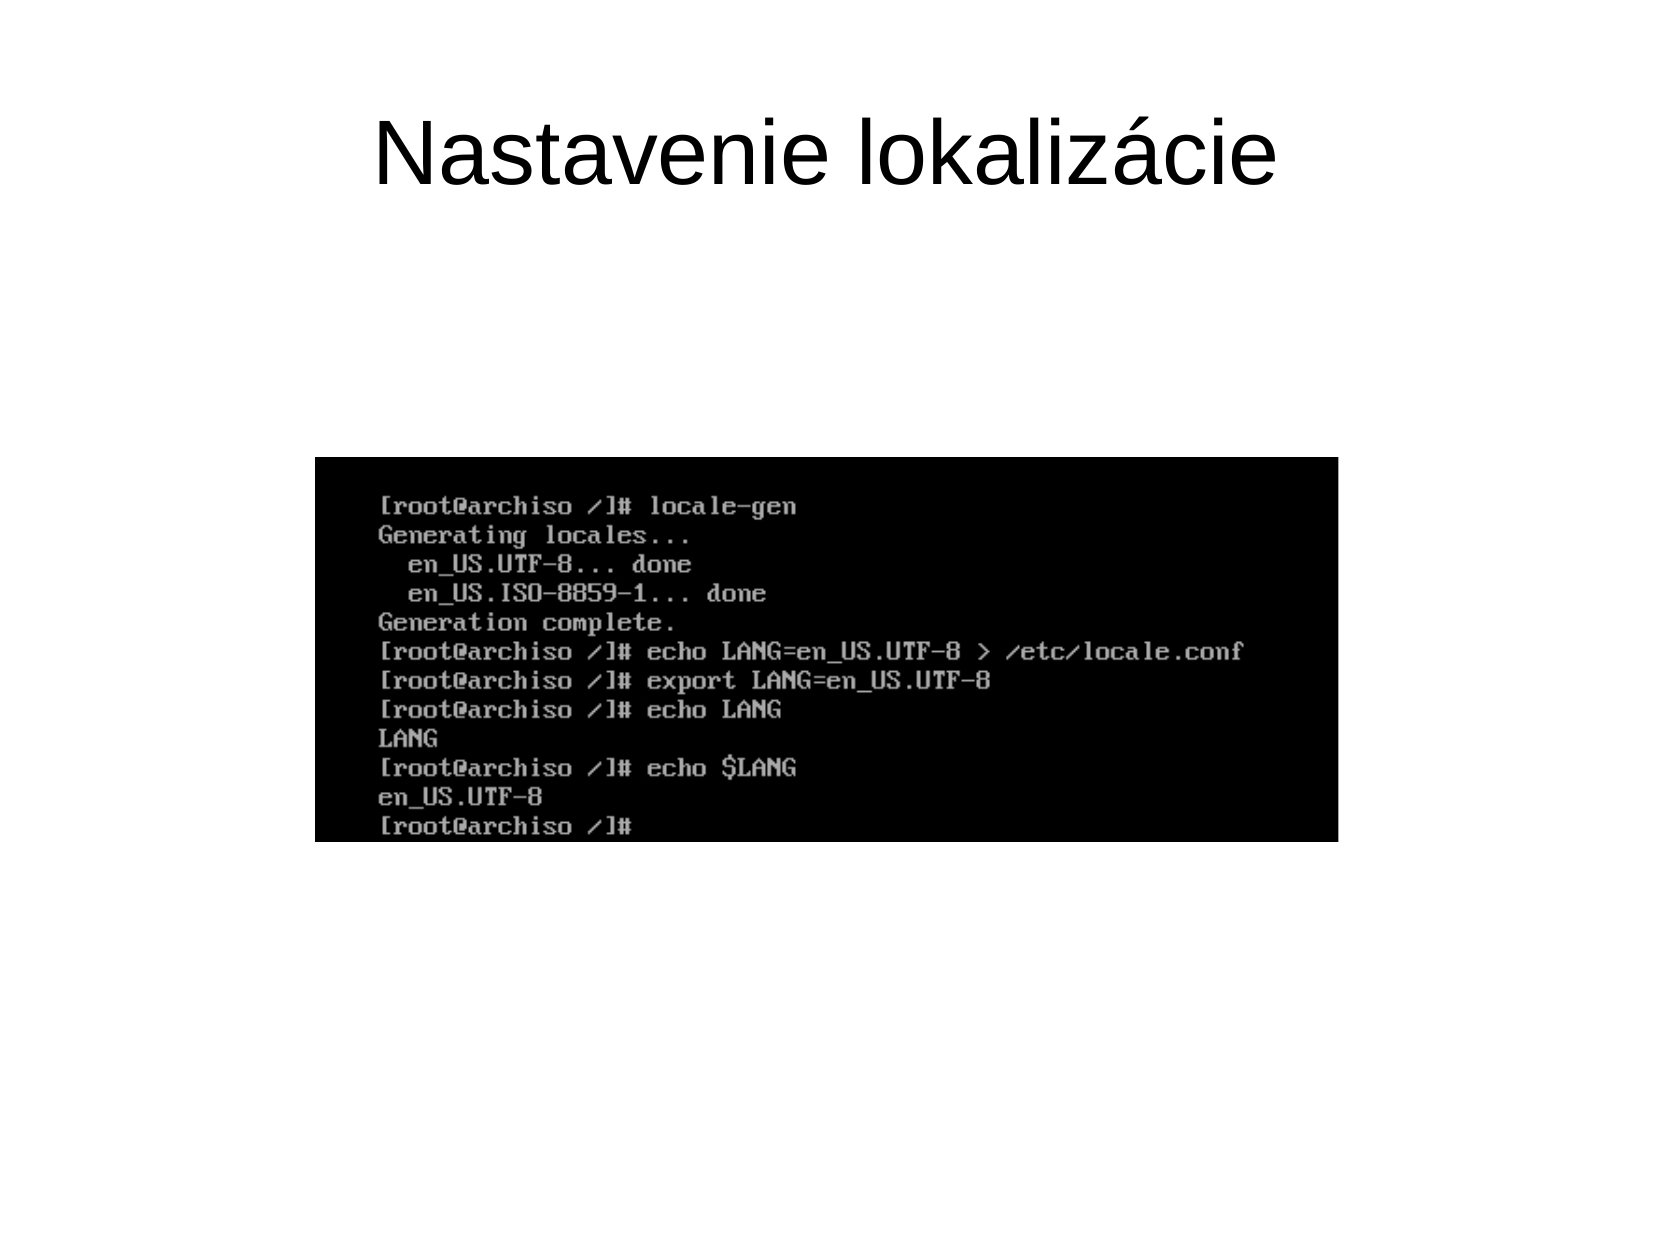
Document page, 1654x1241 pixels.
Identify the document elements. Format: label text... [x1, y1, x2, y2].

picture [315, 457, 1339, 842]
title Nastavenie lokalizácie [82, 49, 1571, 257]
